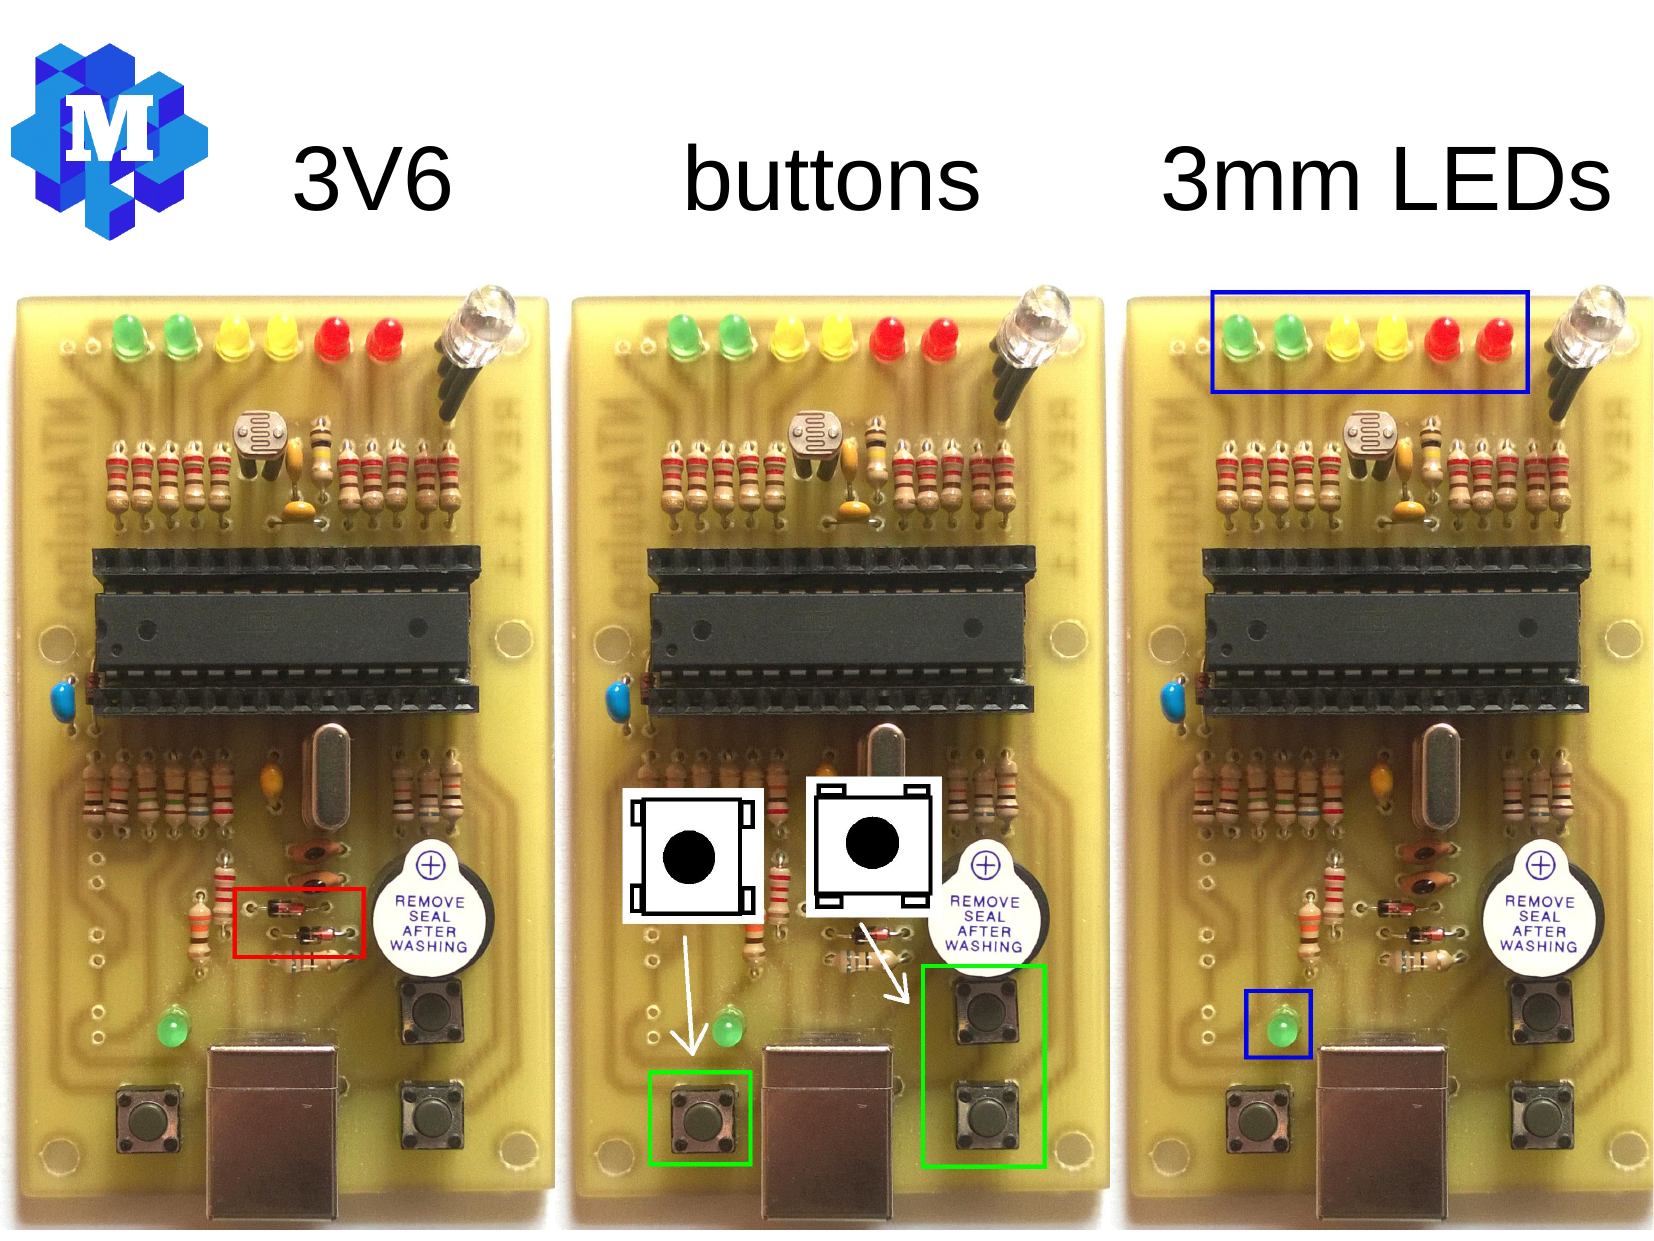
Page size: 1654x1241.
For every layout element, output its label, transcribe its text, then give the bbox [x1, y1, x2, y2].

title buttons [570, 75, 1096, 283]
title 3V6 [255, 75, 491, 283]
title 3mm LEDs [1125, 75, 1651, 283]
picture [0, 284, 1654, 1231]
picture [11, 15, 208, 241]
